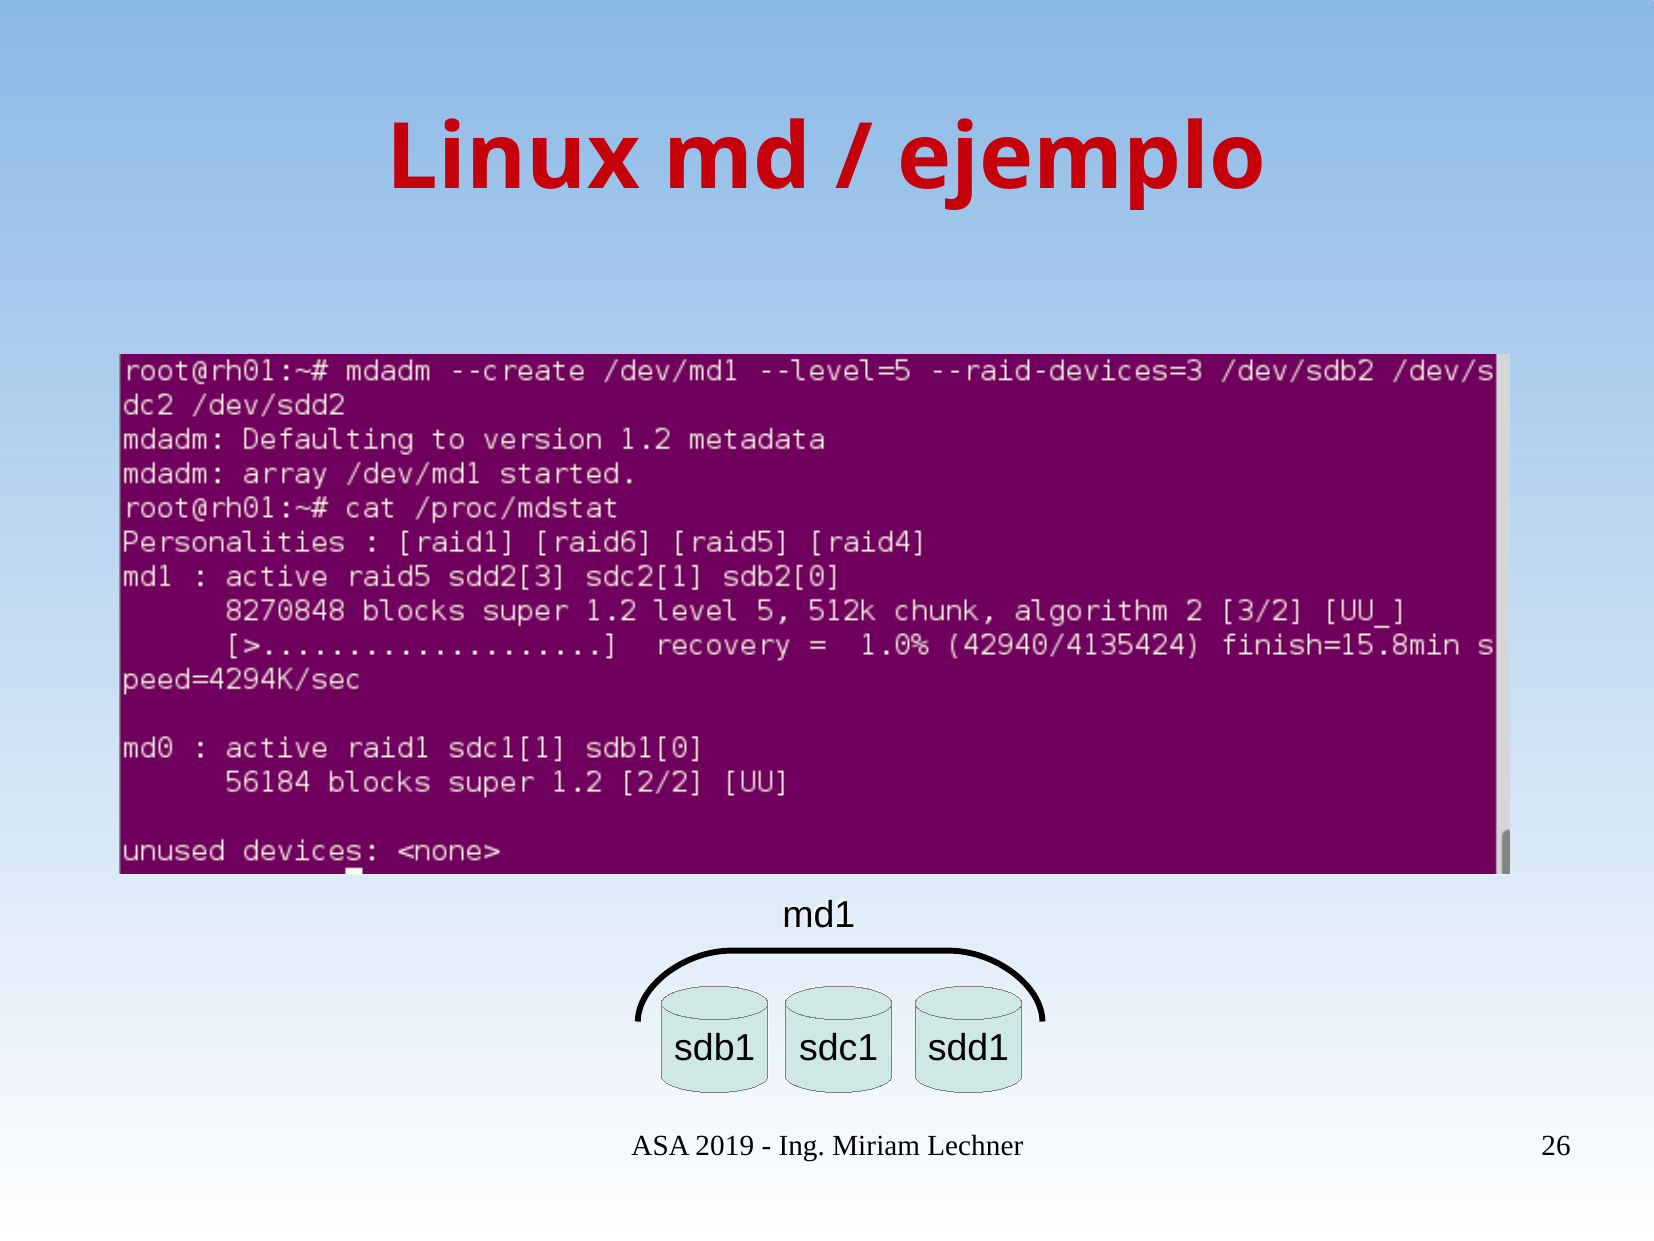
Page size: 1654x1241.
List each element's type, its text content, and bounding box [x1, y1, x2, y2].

text_box sdb1 [661, 986, 768, 1093]
text_box sdc1 [785, 986, 892, 1093]
picture [119, 354, 1510, 875]
text_box sdd1 [915, 986, 1022, 1093]
text_box md1 [767, 885, 871, 943]
title Linux md / ejemplo [82, 49, 1571, 257]
